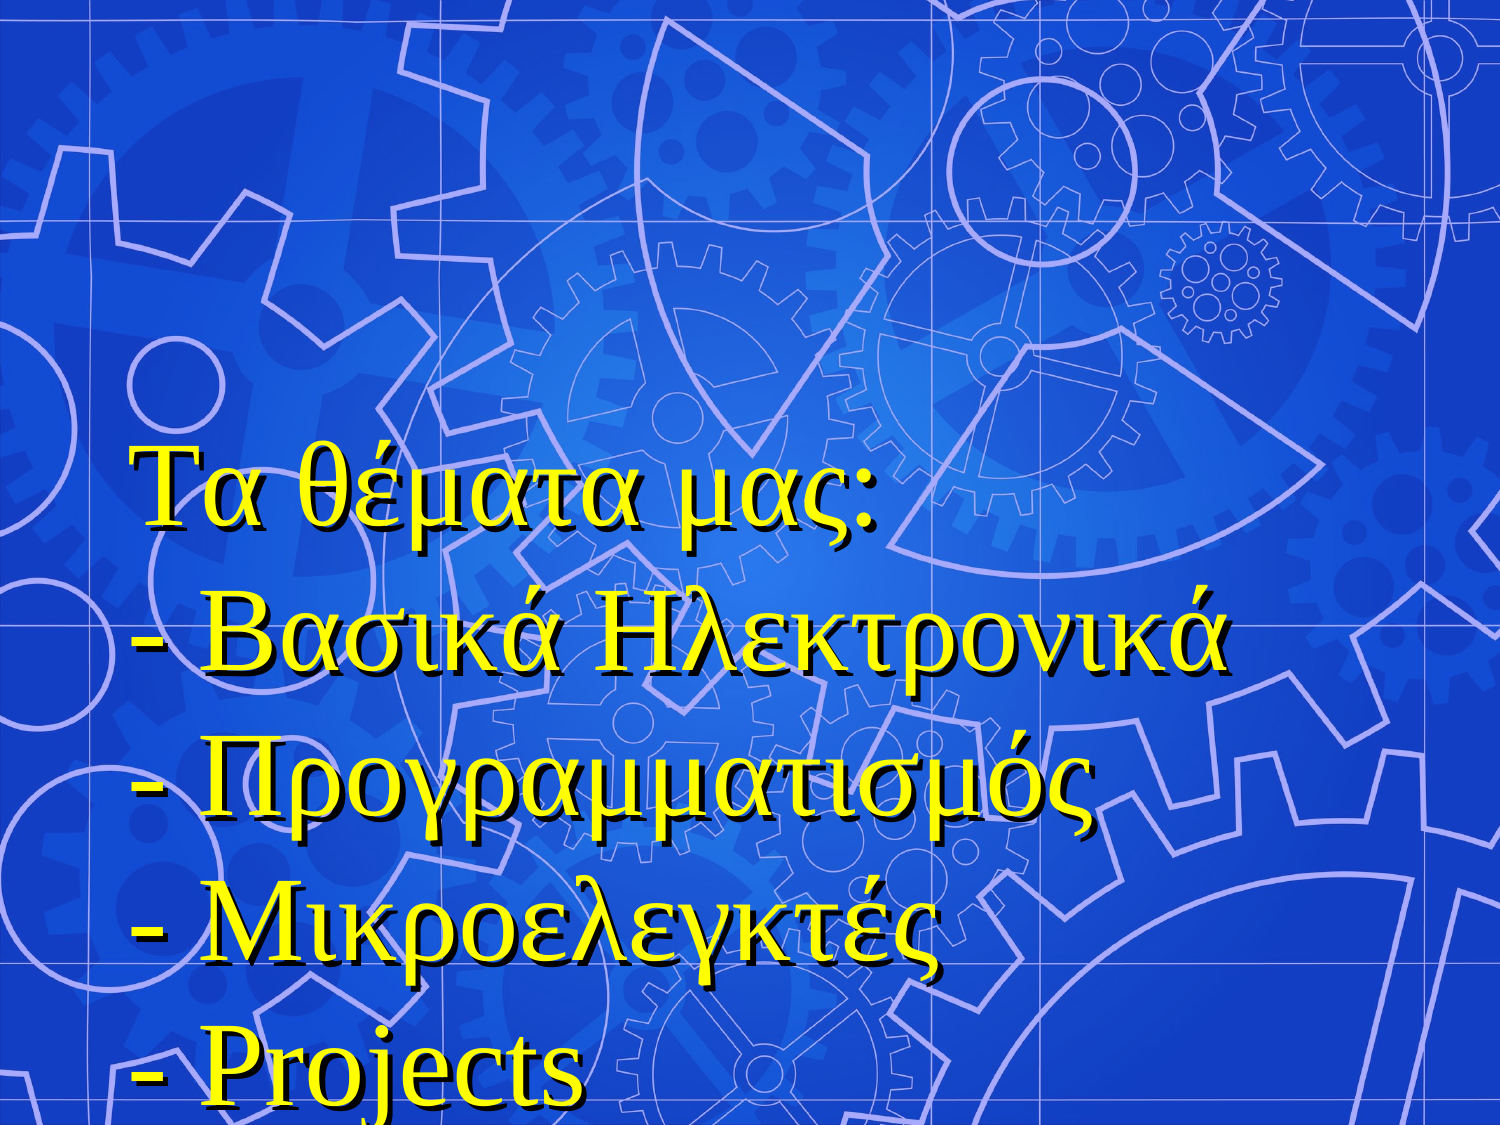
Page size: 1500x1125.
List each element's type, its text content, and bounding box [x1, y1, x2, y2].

title Τα θέματα μας: - Βασικά Ηλεκτρονικά - Προγραμματισμός - Μικροελεγκτές - Projects - Δικές σας Ιδέες! [112, 397, 1388, 639]
